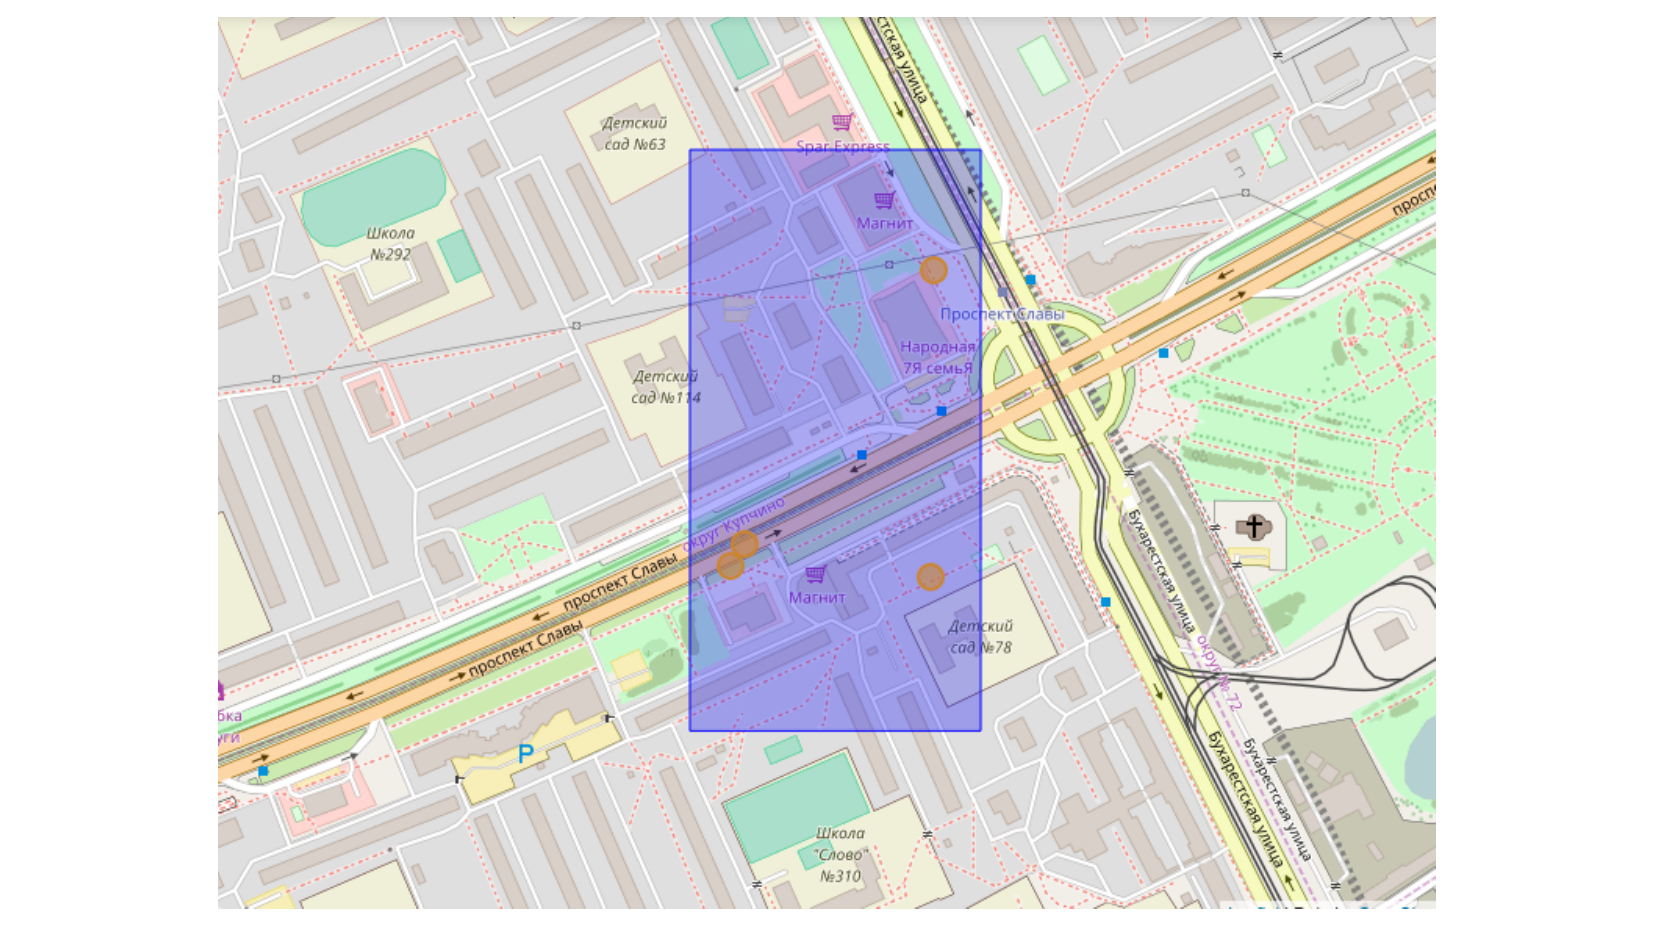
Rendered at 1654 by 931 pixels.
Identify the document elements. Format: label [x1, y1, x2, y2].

picture [218, 17, 1436, 909]
